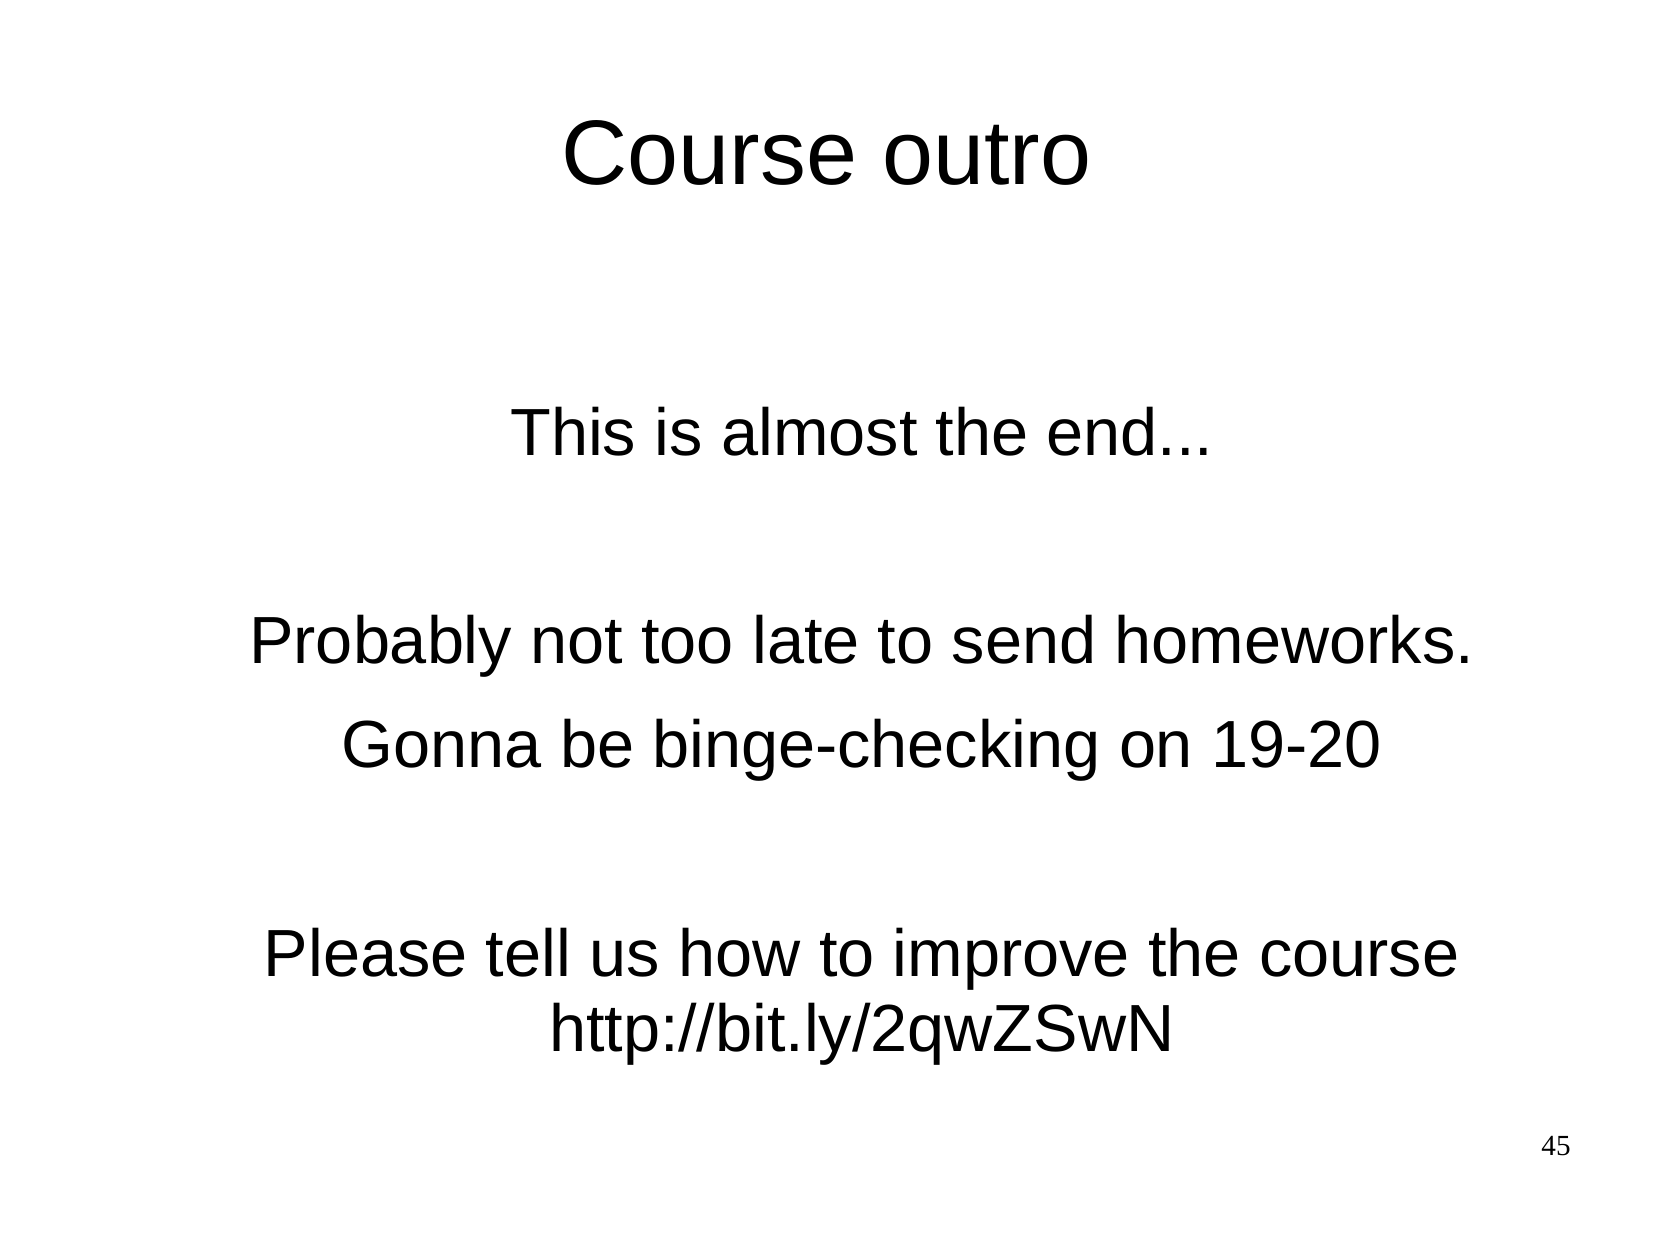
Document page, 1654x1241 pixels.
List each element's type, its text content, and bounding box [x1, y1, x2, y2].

title Course outro [82, 49, 1571, 257]
list This is almost the end... Probably not too late to send homeworks. Gonna be binge-checking on 19-20 Please tell us how to improve the course http://bit.ly/2qwZSwN [82, 290, 1571, 1141]
